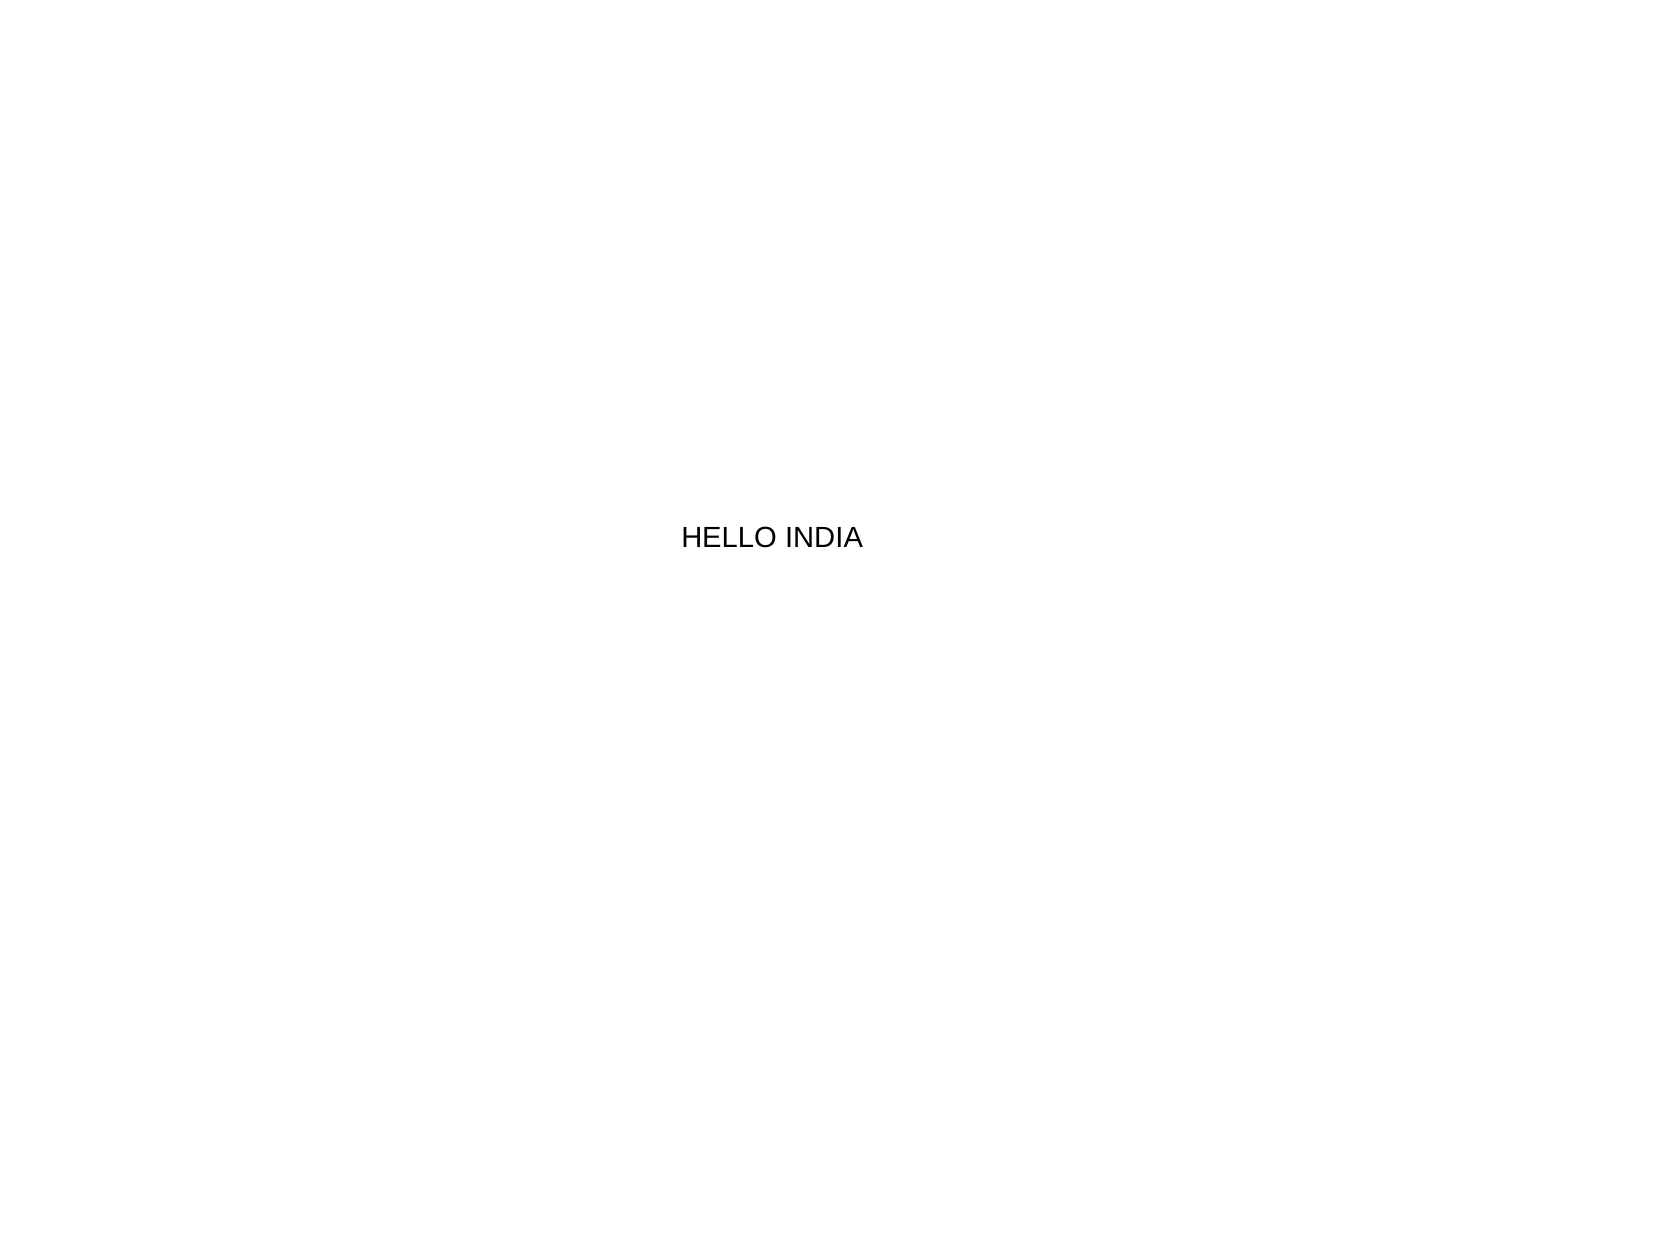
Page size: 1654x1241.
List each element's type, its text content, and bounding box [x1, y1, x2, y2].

text_box HELLO INDIA [658, 503, 996, 599]
